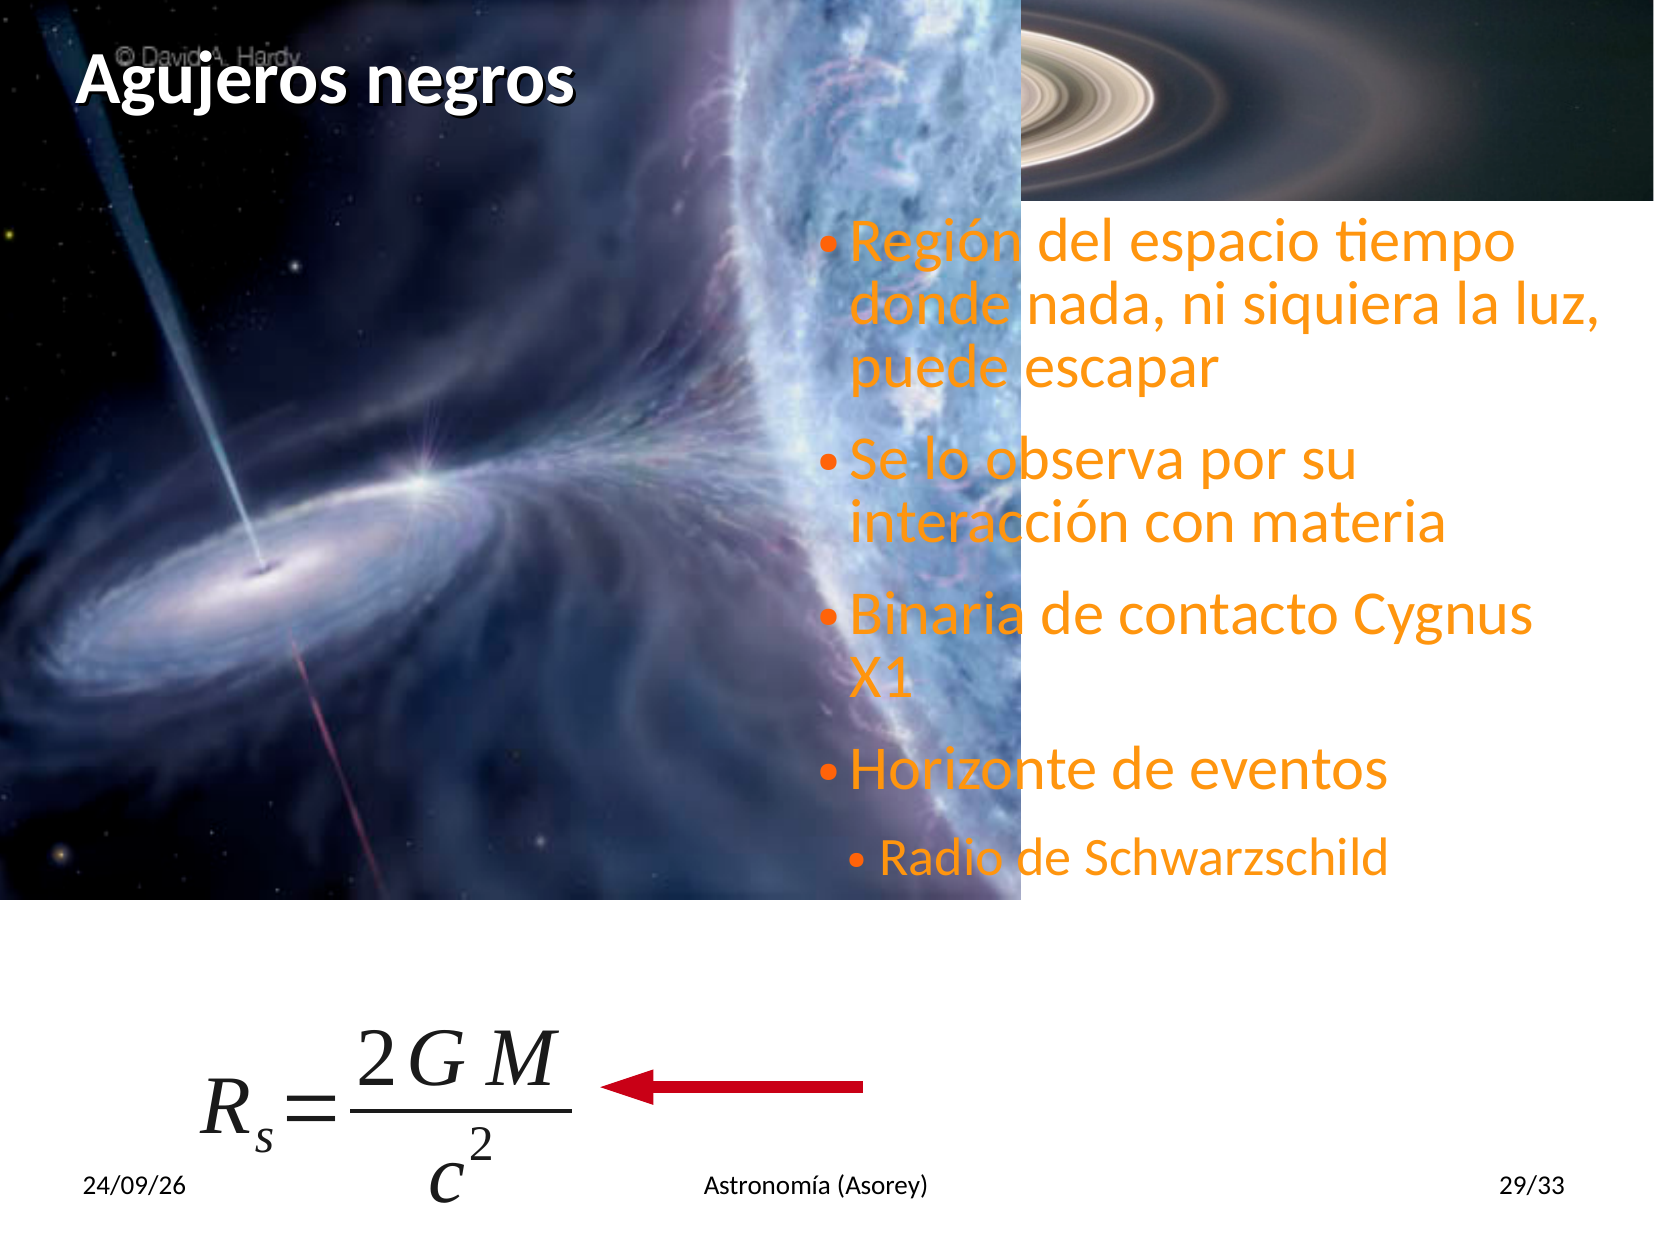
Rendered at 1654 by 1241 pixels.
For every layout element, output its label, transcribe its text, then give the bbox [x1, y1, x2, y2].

title Agujeros negros [75, 19, 1564, 151]
picture [0, 0, 1654, 901]
chart [187, 1012, 582, 1221]
list Región del espacio tiempo donde nada, ni siquiera la luz, puede escapar Se lo observa por su interacción con materia Binaria de contacto Cygnus X1 Horizonte de eventos Radio de Schwarzschild [787, 214, 1613, 1200]
